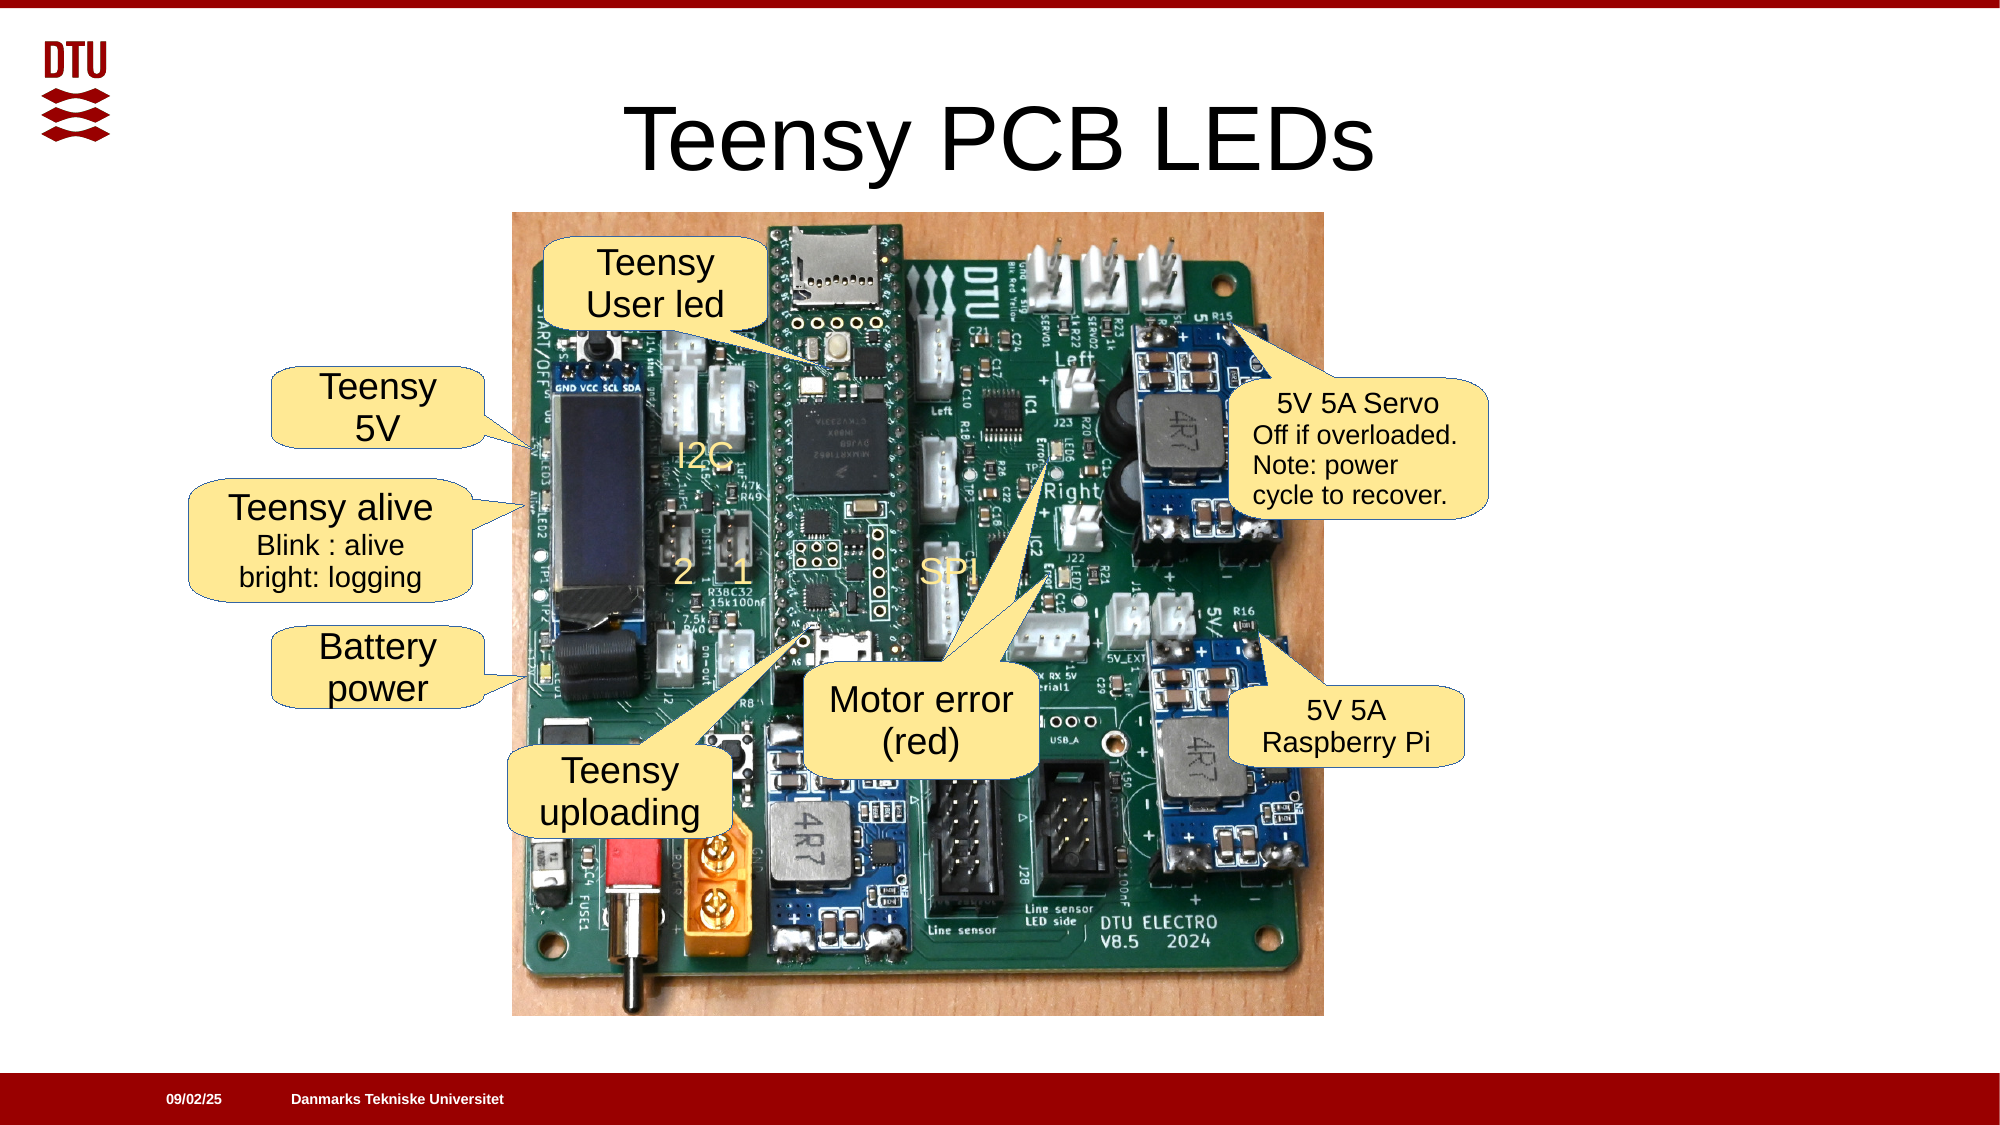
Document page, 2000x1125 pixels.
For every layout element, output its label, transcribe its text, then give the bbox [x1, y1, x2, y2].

text_box Teensy alive Blink : alive bright: logging [188, 478, 525, 603]
picture [512, 212, 1324, 1016]
title Teensy PCB LEDs [99, 44, 1900, 233]
text_box 5V 5A Raspberry Pi [1228, 631, 1465, 768]
text_box Teensy 5V [271, 366, 534, 450]
text_box Teensy User led [543, 236, 832, 369]
text_box SPI [904, 543, 995, 601]
text_box 5V 5A Servo Off if overloaded. Note: power cycle to recover. [1228, 321, 1489, 520]
text_box Motor error (red) [803, 572, 1050, 780]
text_box 1 [717, 543, 768, 601]
text_box Battery power [271, 625, 527, 709]
text_box Motor error (red) [942, 456, 1050, 660]
text_box 2 [658, 543, 709, 601]
text_box Teensy uploading [507, 626, 811, 839]
text_box I2C [661, 427, 750, 485]
